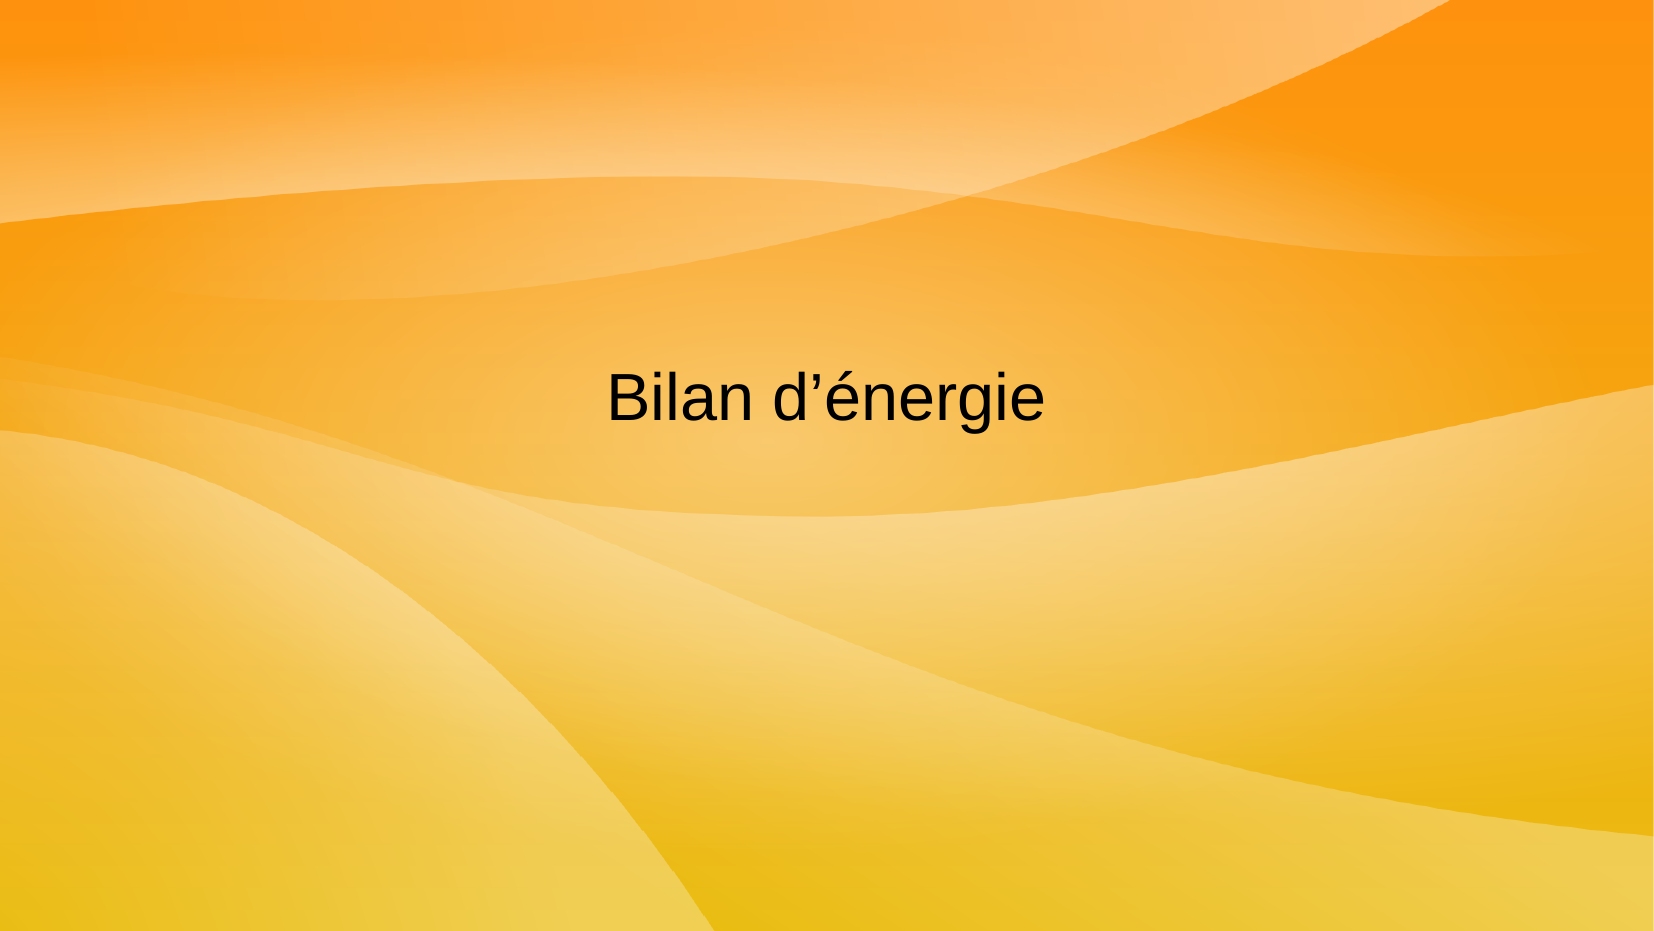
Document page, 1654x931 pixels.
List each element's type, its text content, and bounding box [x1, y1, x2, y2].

subtitle Bilan d’énergie [82, 37, 1571, 757]
picture [0, 0, 1654, 931]
